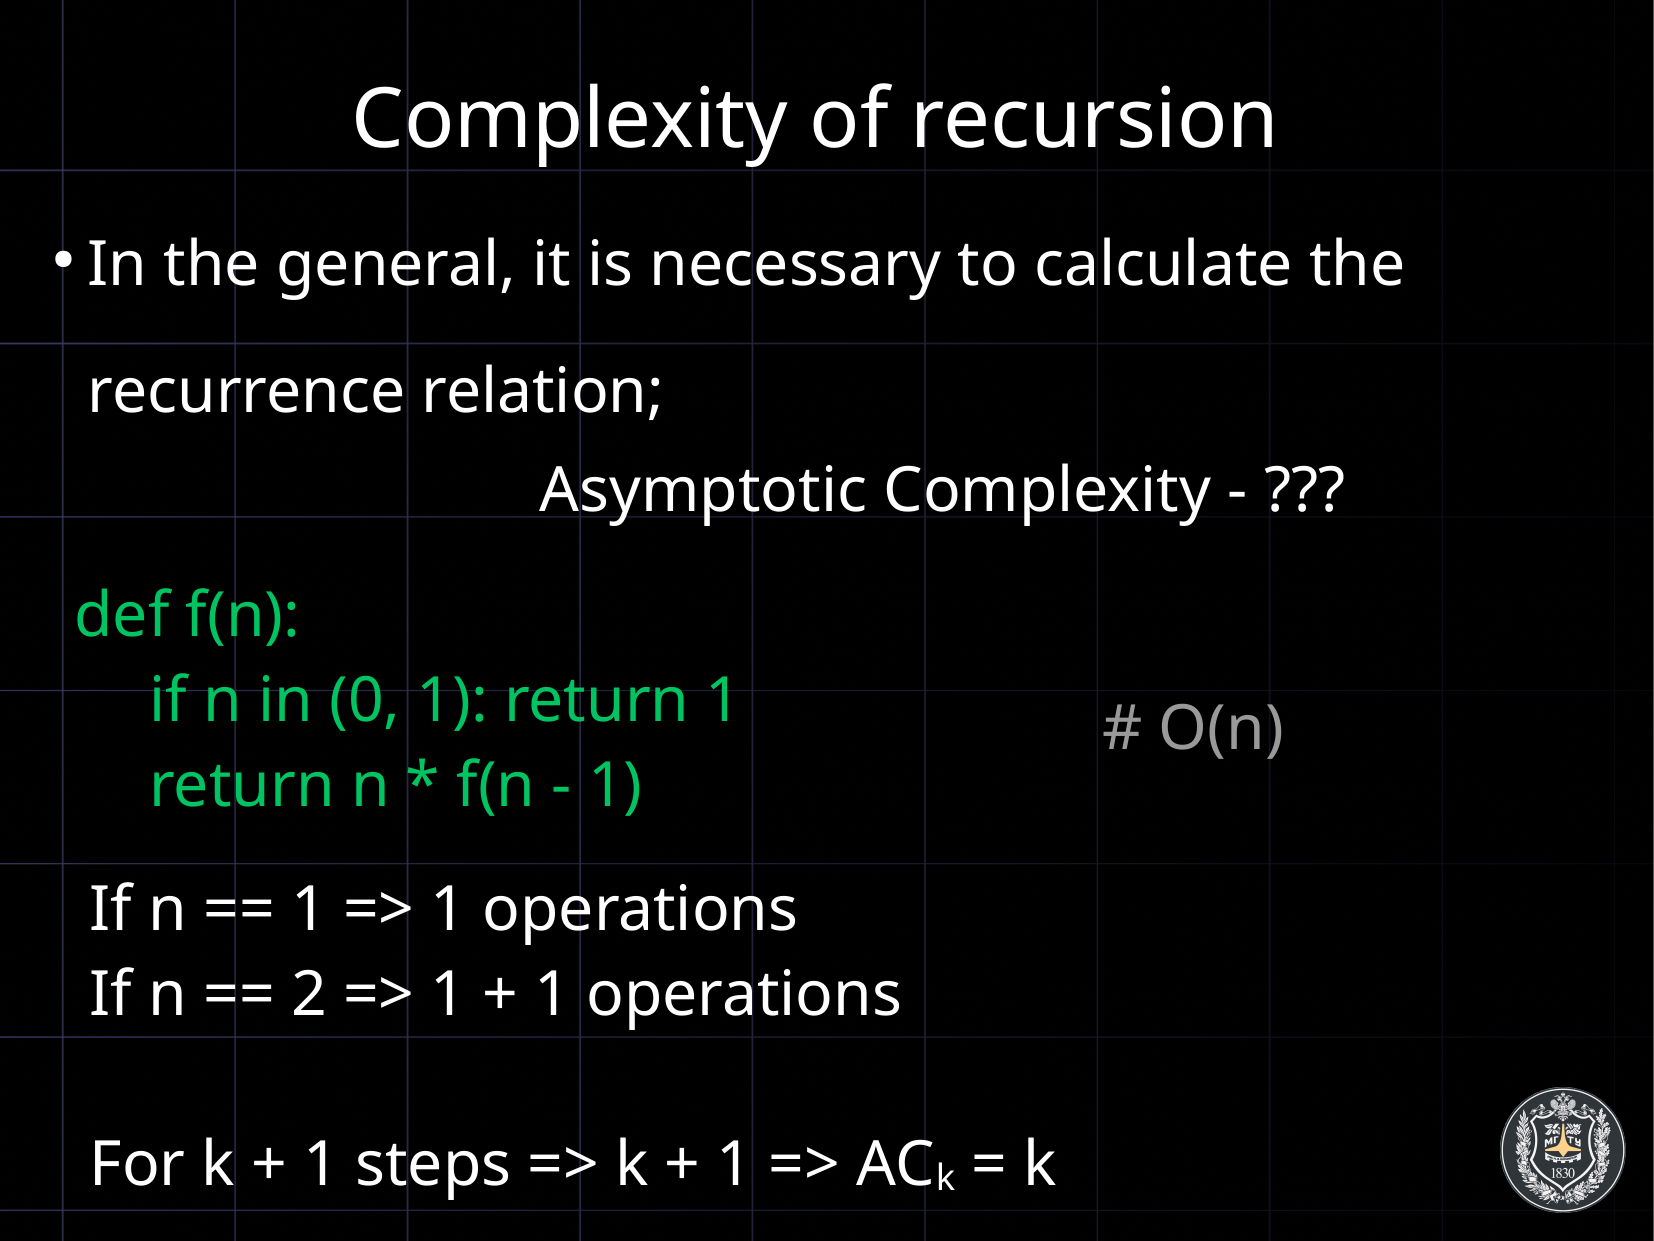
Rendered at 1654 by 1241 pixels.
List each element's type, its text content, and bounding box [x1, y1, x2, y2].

picture [0, 0, 1654, 1241]
text_box If n == 1 => 1 operations If n == 2 => 1 + 1 operations For k + 1 steps => k + 1 => ACk = k [75, 856, 1388, 1163]
text_box # O(n) [1087, 675, 1404, 763]
title Complexity of recursion [82, 37, 1571, 168]
text_box In the general, it is necessary to calculate the recurrence relation; [37, 168, 1576, 751]
text_box def f(n): if n in (0, 1): return 1 return n * f(n - 1) [59, 562, 1126, 796]
text_box Asymptotic Complexity - ??? [525, 437, 1576, 526]
